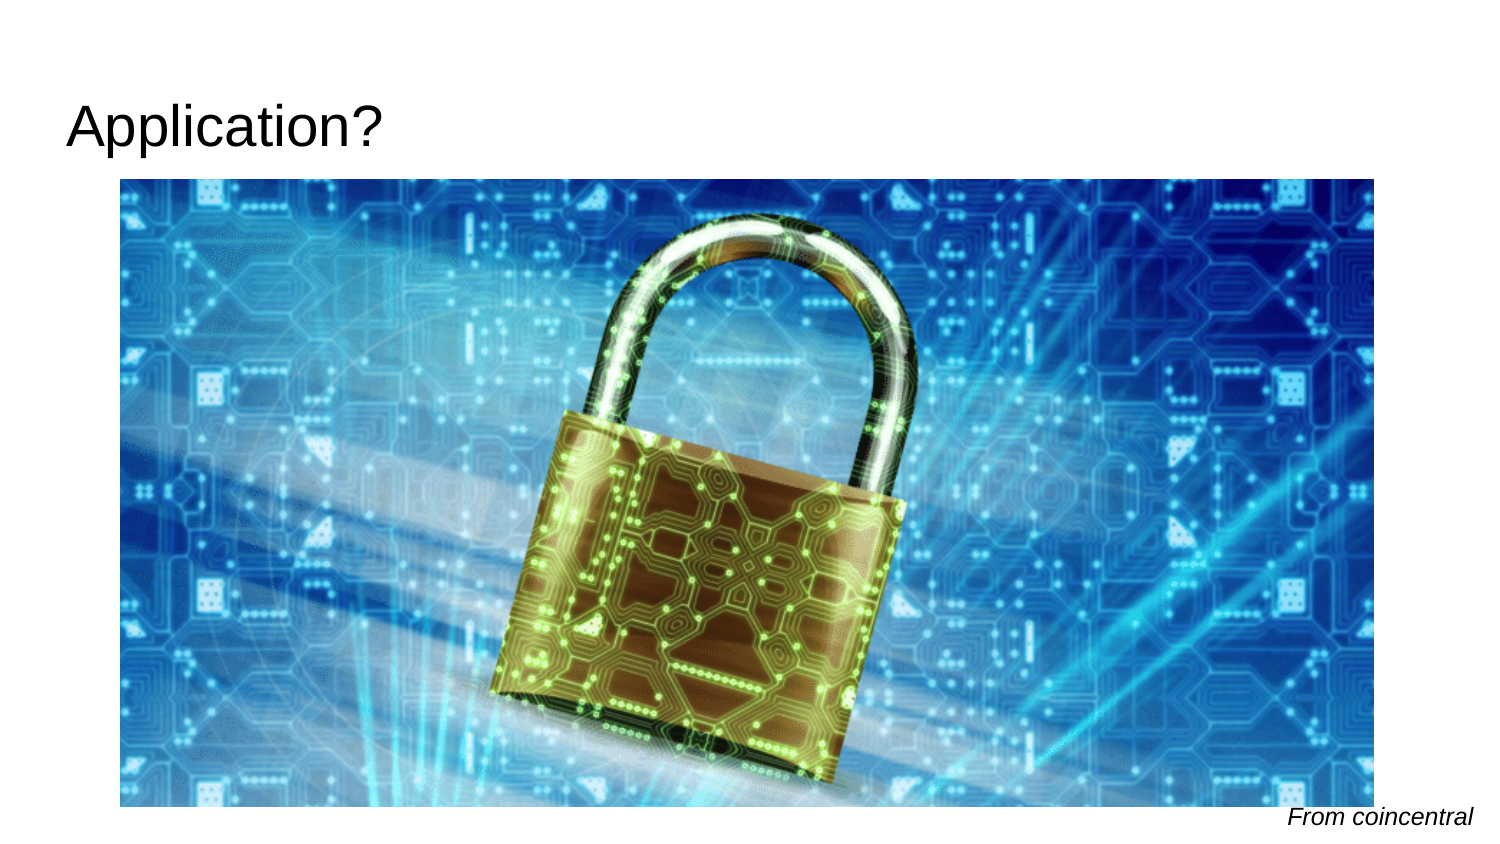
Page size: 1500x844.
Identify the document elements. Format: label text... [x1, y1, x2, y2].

title Application? [51, 72, 1449, 167]
picture [120, 179, 1374, 807]
text_box From coincentral [1272, 785, 1500, 844]
